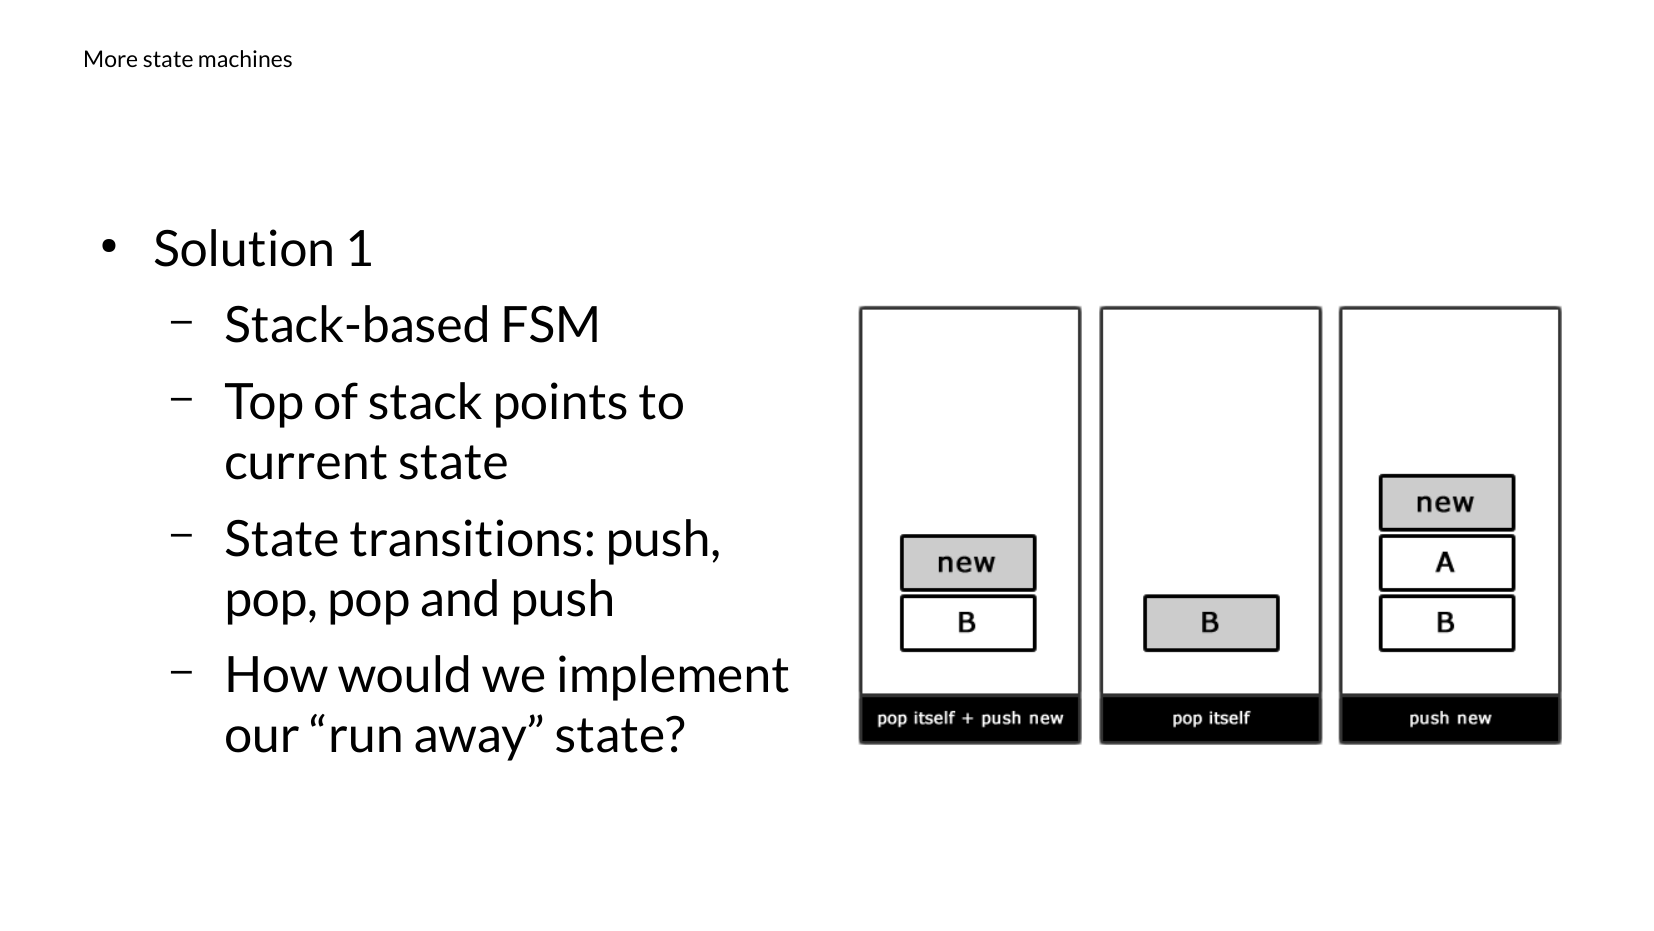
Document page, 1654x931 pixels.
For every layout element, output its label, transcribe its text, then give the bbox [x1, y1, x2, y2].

title More state machines [83, 0, 1571, 119]
list Solution 1 Stack-based FSM Top of stack points to current state State transitions: push, pop, pop and push How would we implement our “run away” state? [82, 217, 809, 839]
picture [845, 265, 1572, 791]
